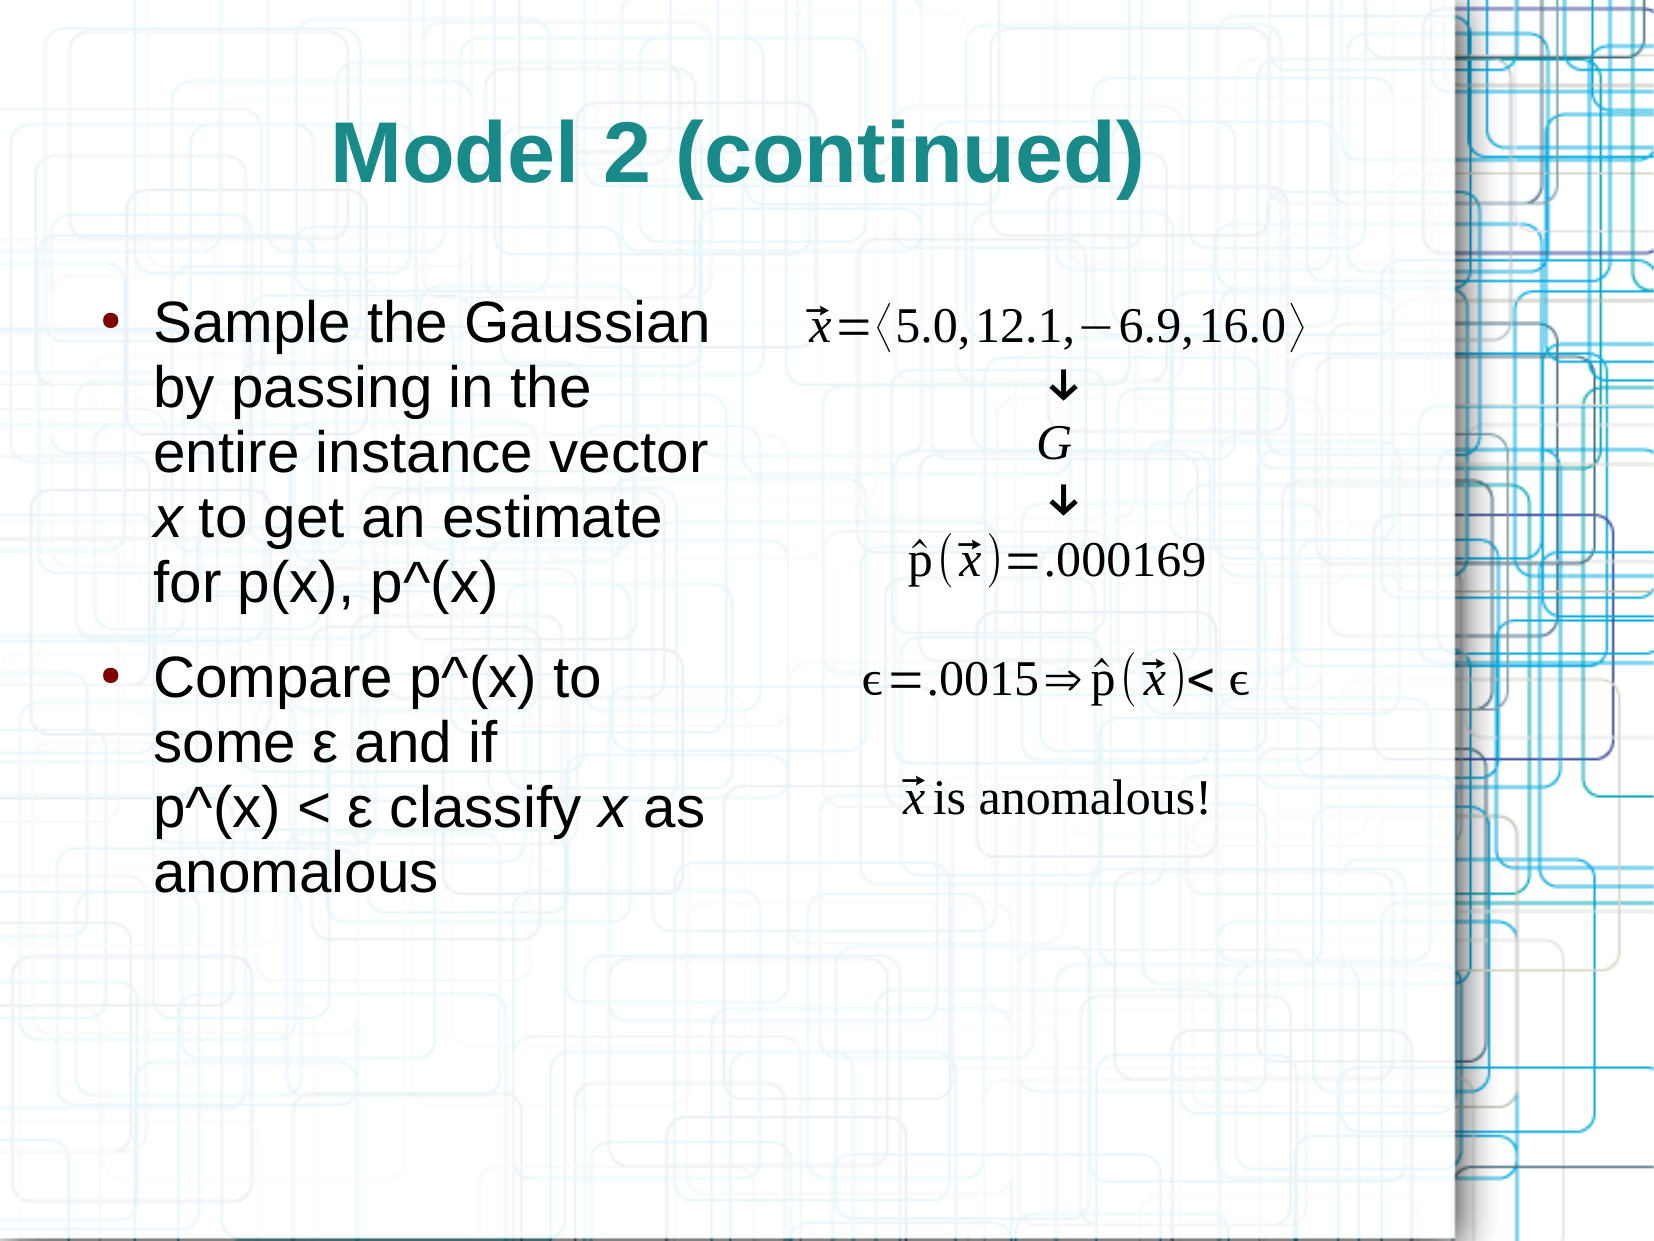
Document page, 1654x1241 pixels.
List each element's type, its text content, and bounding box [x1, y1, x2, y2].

chart [798, 297, 1313, 826]
title Model 2 (continued) [59, 49, 1418, 257]
picture [0, 0, 1654, 1241]
list Sample the Gaussian by passing in the entire instance vector x to get an estimate for p(x), p^(x) Compare p^(x) to some ε and if p^(x) < ε classify x as anomalous [82, 290, 734, 1109]
